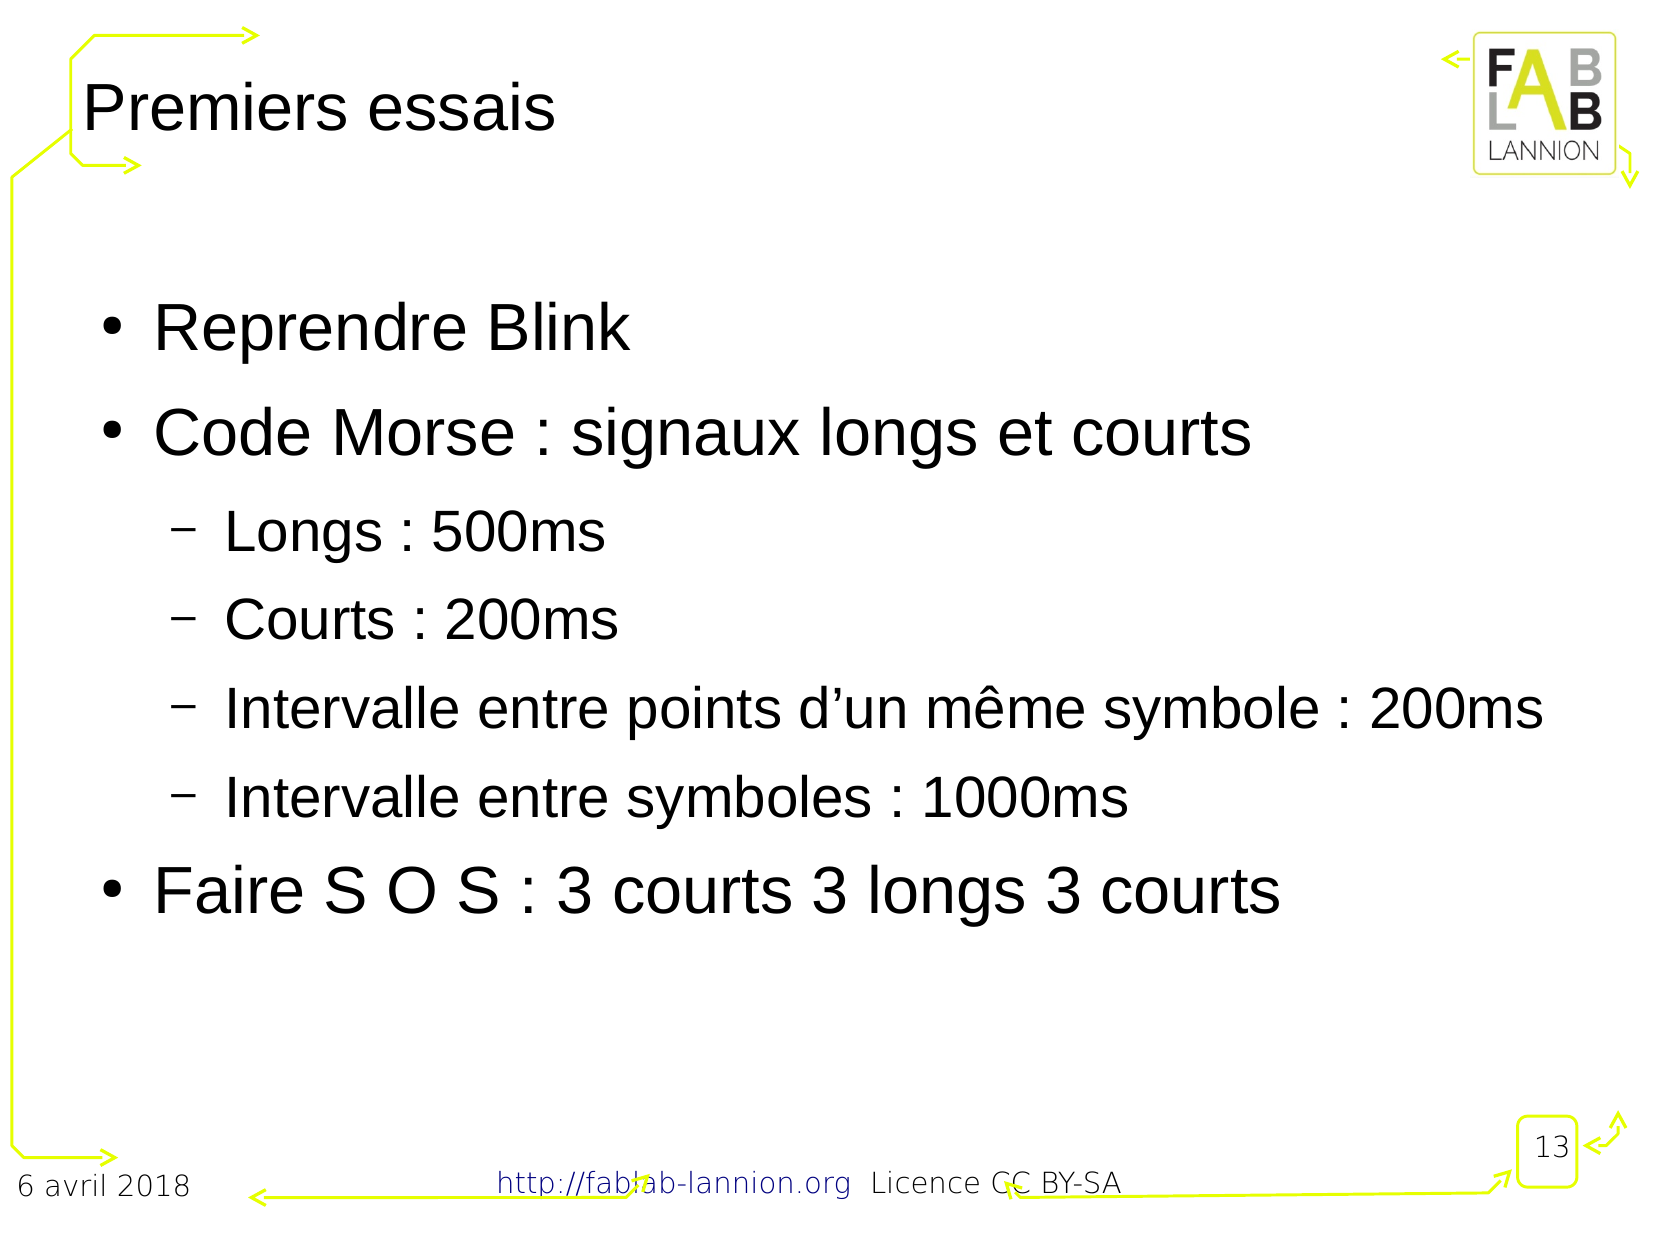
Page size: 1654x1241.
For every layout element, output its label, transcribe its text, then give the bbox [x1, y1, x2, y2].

picture [1470, 29, 1619, 178]
title Premiers essais [82, 49, 1441, 166]
list Reprendre Blink Code Morse : signaux longs et courts Longs : 500ms Courts : 200ms Intervalle entre points d’un même symbole : 200ms Intervalle entre symboles : 1000ms Faire S O S : 3 courts 3 longs 3 courts [82, 290, 1571, 1010]
